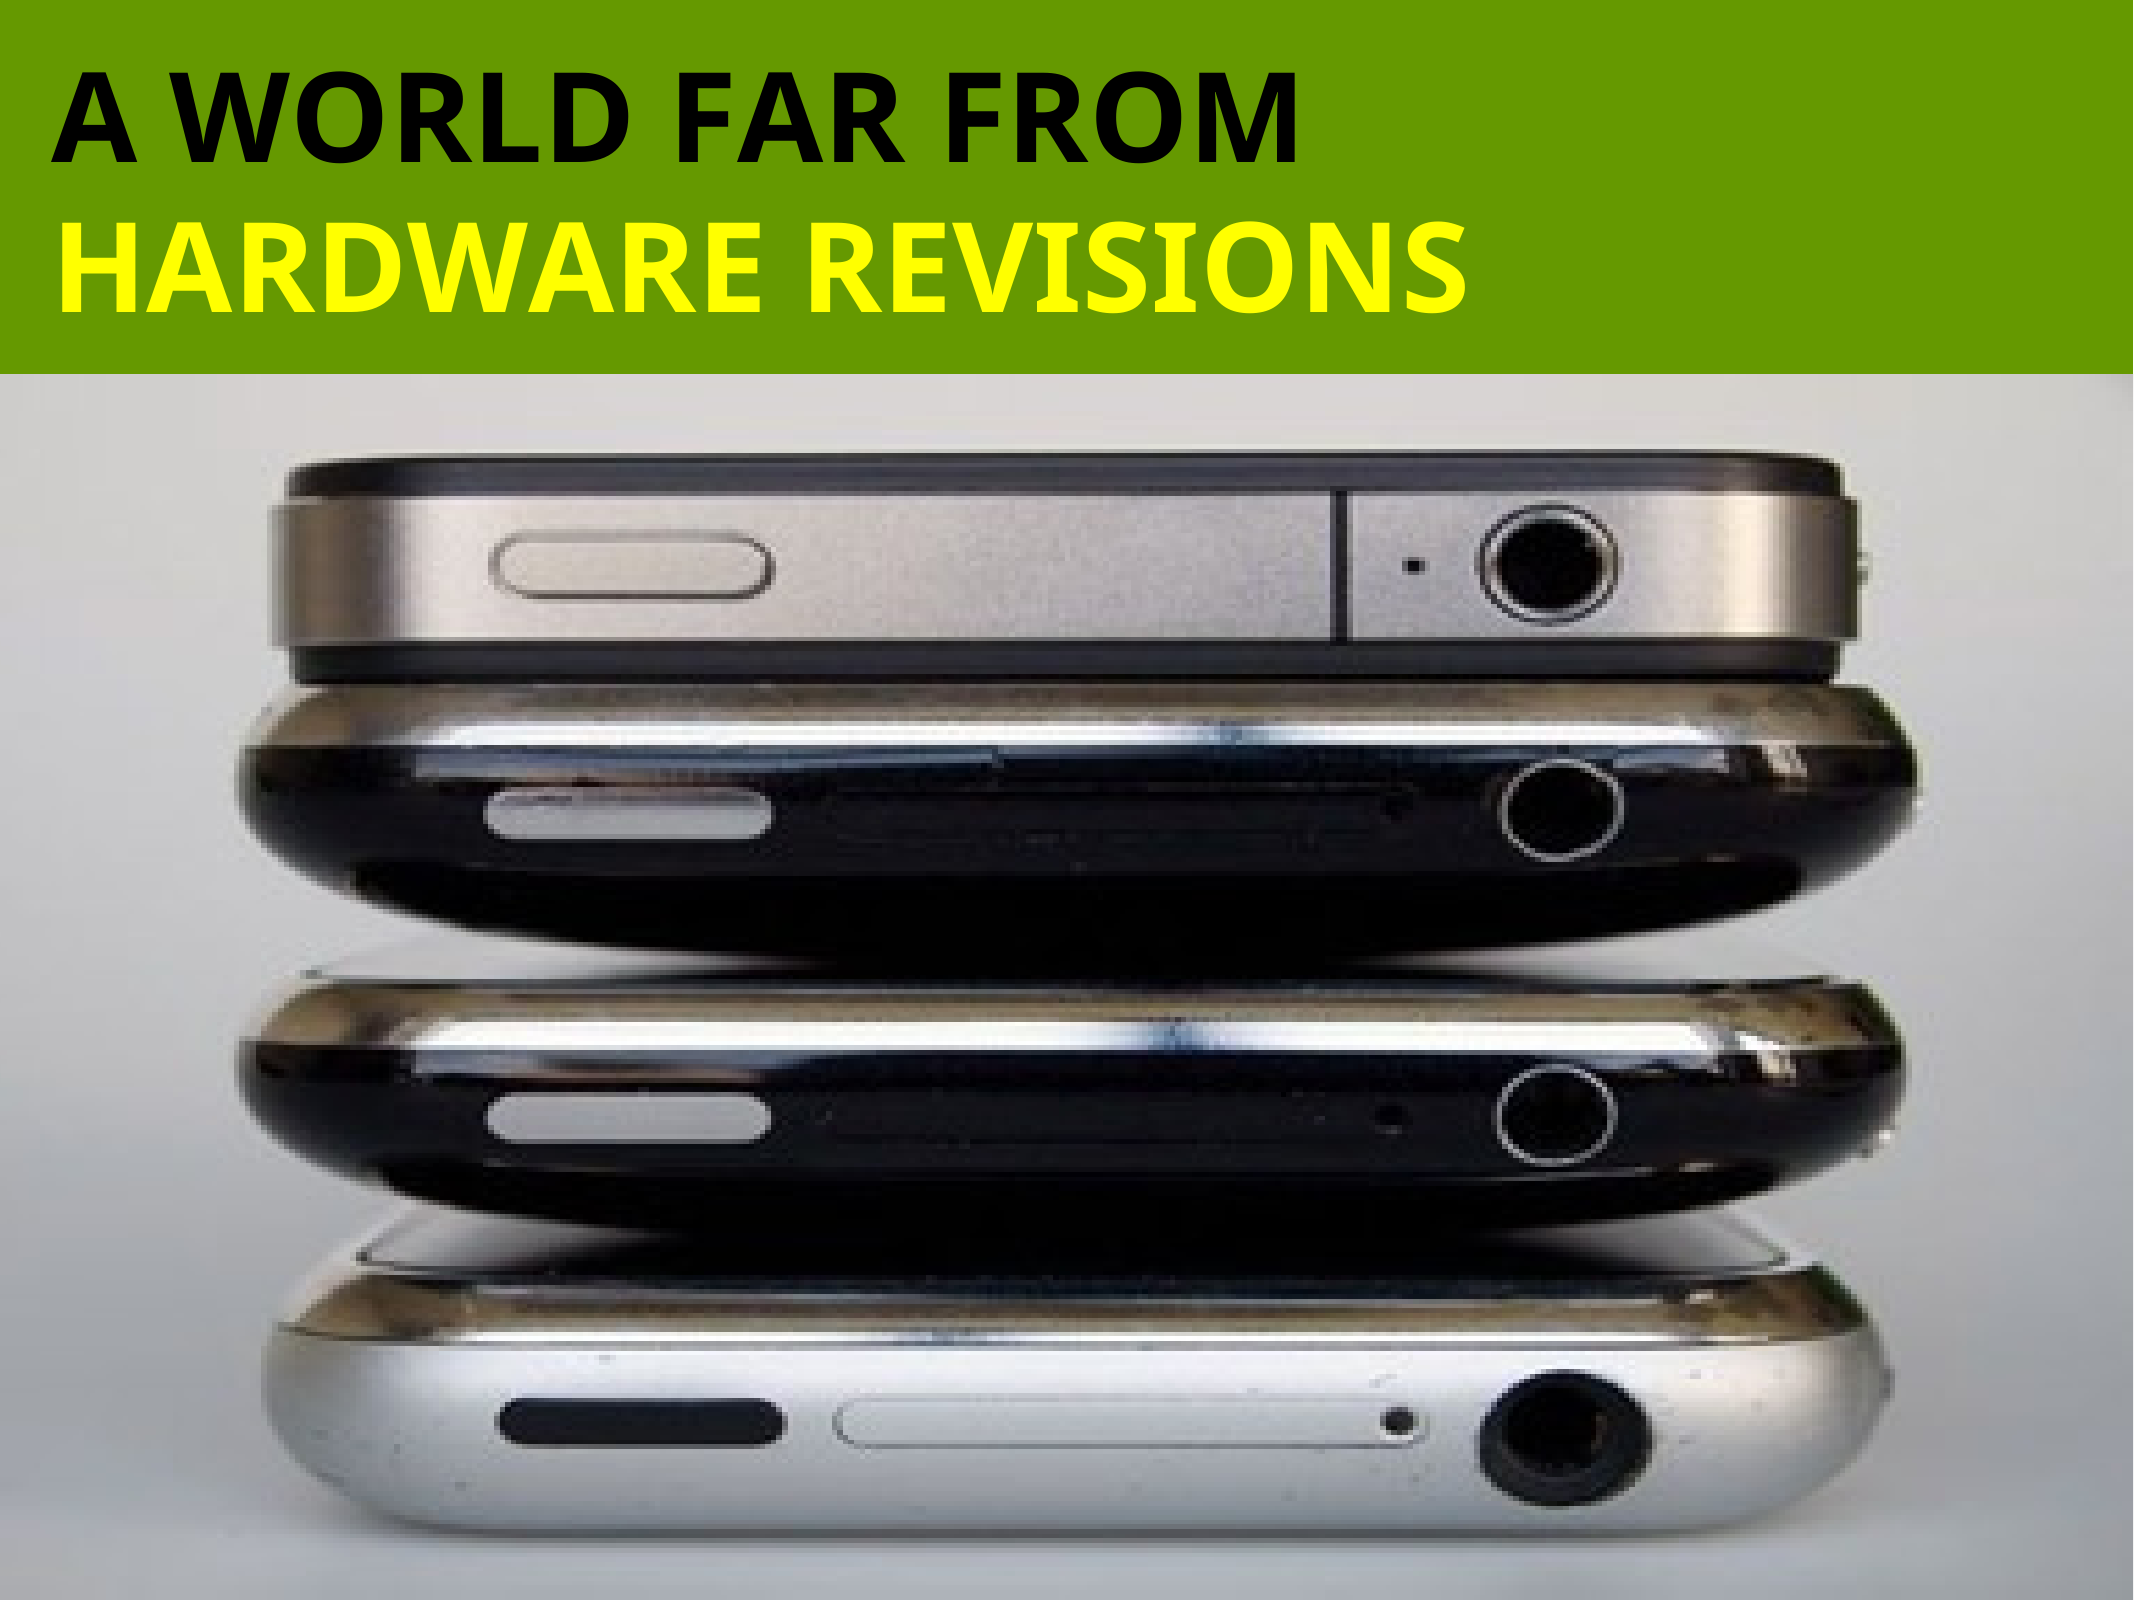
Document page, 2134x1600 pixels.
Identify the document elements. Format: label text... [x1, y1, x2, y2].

picture [0, 374, 2134, 1600]
text_box A WORLD FAR FROM HARDWARE REVISIONS [41, 37, 2063, 374]
